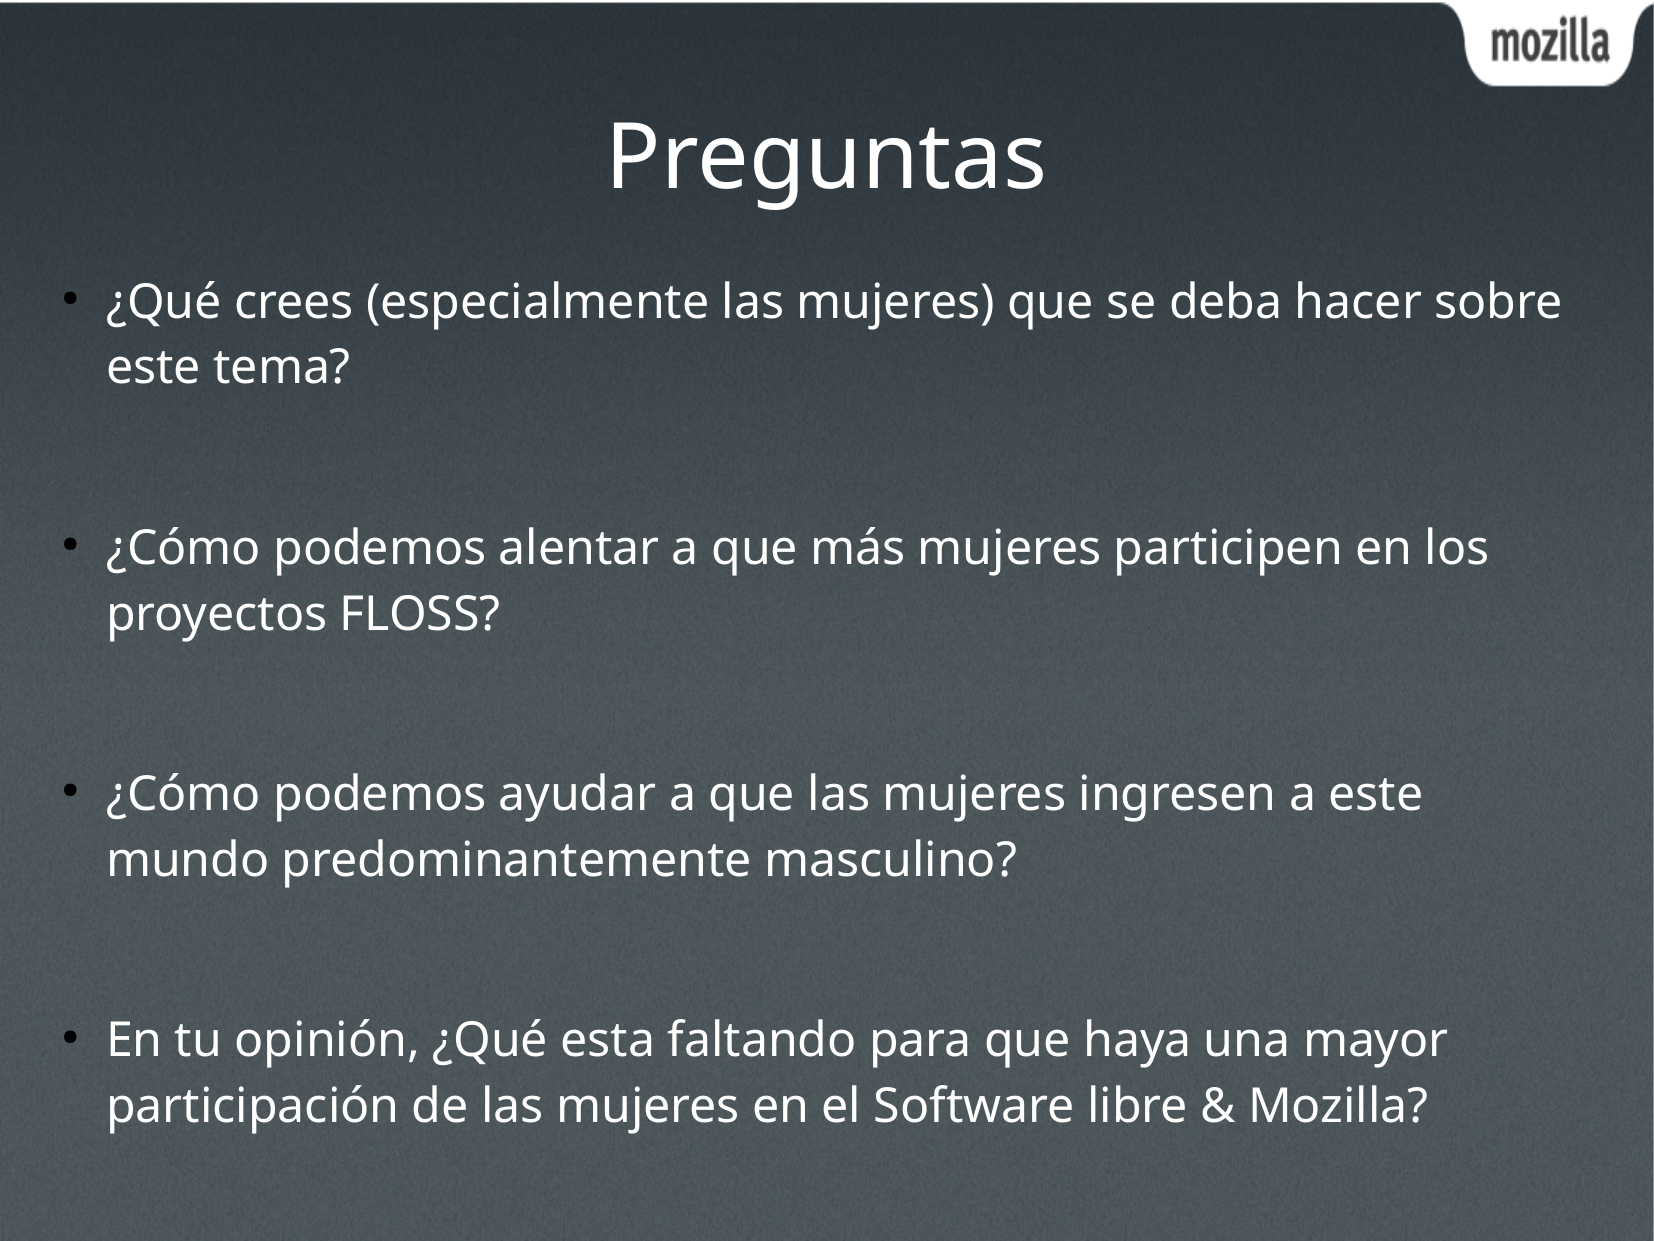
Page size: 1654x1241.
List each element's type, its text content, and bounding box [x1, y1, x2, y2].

title Preguntas [82, 49, 1571, 257]
picture [0, 0, 1654, 1241]
list ¿Qué crees (especialmente las mujeres) que se deba hacer sobre este tema? ¿Cómo podemos alentar a que más mujeres participen en los proyectos FLOSS? ¿Cómo podemos ayudar a que las mujeres ingresen a este mundo predominantemente masculino? En tu opinión, ¿Qué esta faltando para que haya una mayor participación de las mujeres en el Software libre & Mozilla? [47, 266, 1595, 1146]
